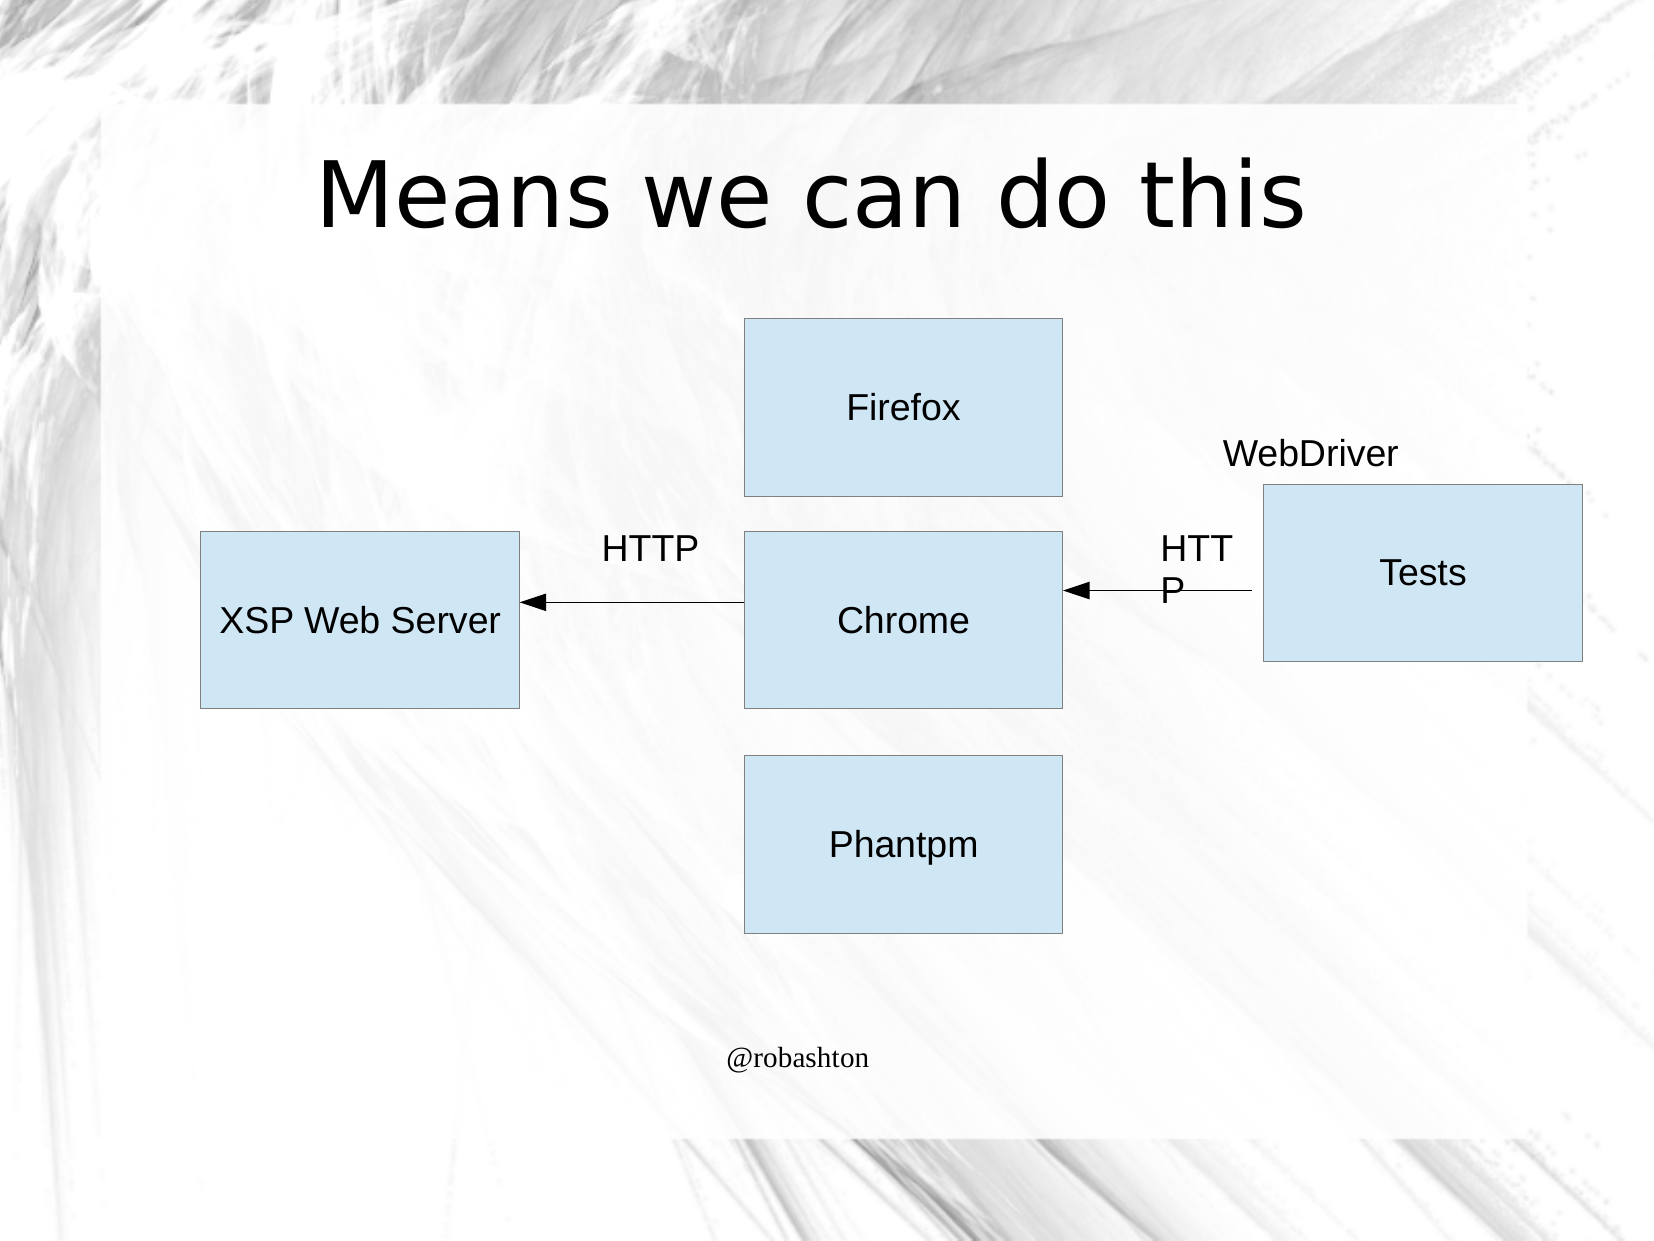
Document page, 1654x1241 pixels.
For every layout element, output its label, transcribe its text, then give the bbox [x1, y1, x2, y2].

text_box Phantpm [744, 755, 1063, 934]
picture [0, 0, 1654, 1241]
text_box HTTP [1145, 519, 1256, 582]
text_box WebDriver [1208, 425, 1382, 487]
text_box Firefox [744, 318, 1063, 497]
text_box Tests [1263, 484, 1583, 662]
title Means we can do this [118, 112, 1506, 281]
text_box XSP Web Server [200, 531, 520, 709]
text_box Chrome [744, 531, 1063, 709]
text_box HTTP [586, 519, 697, 582]
